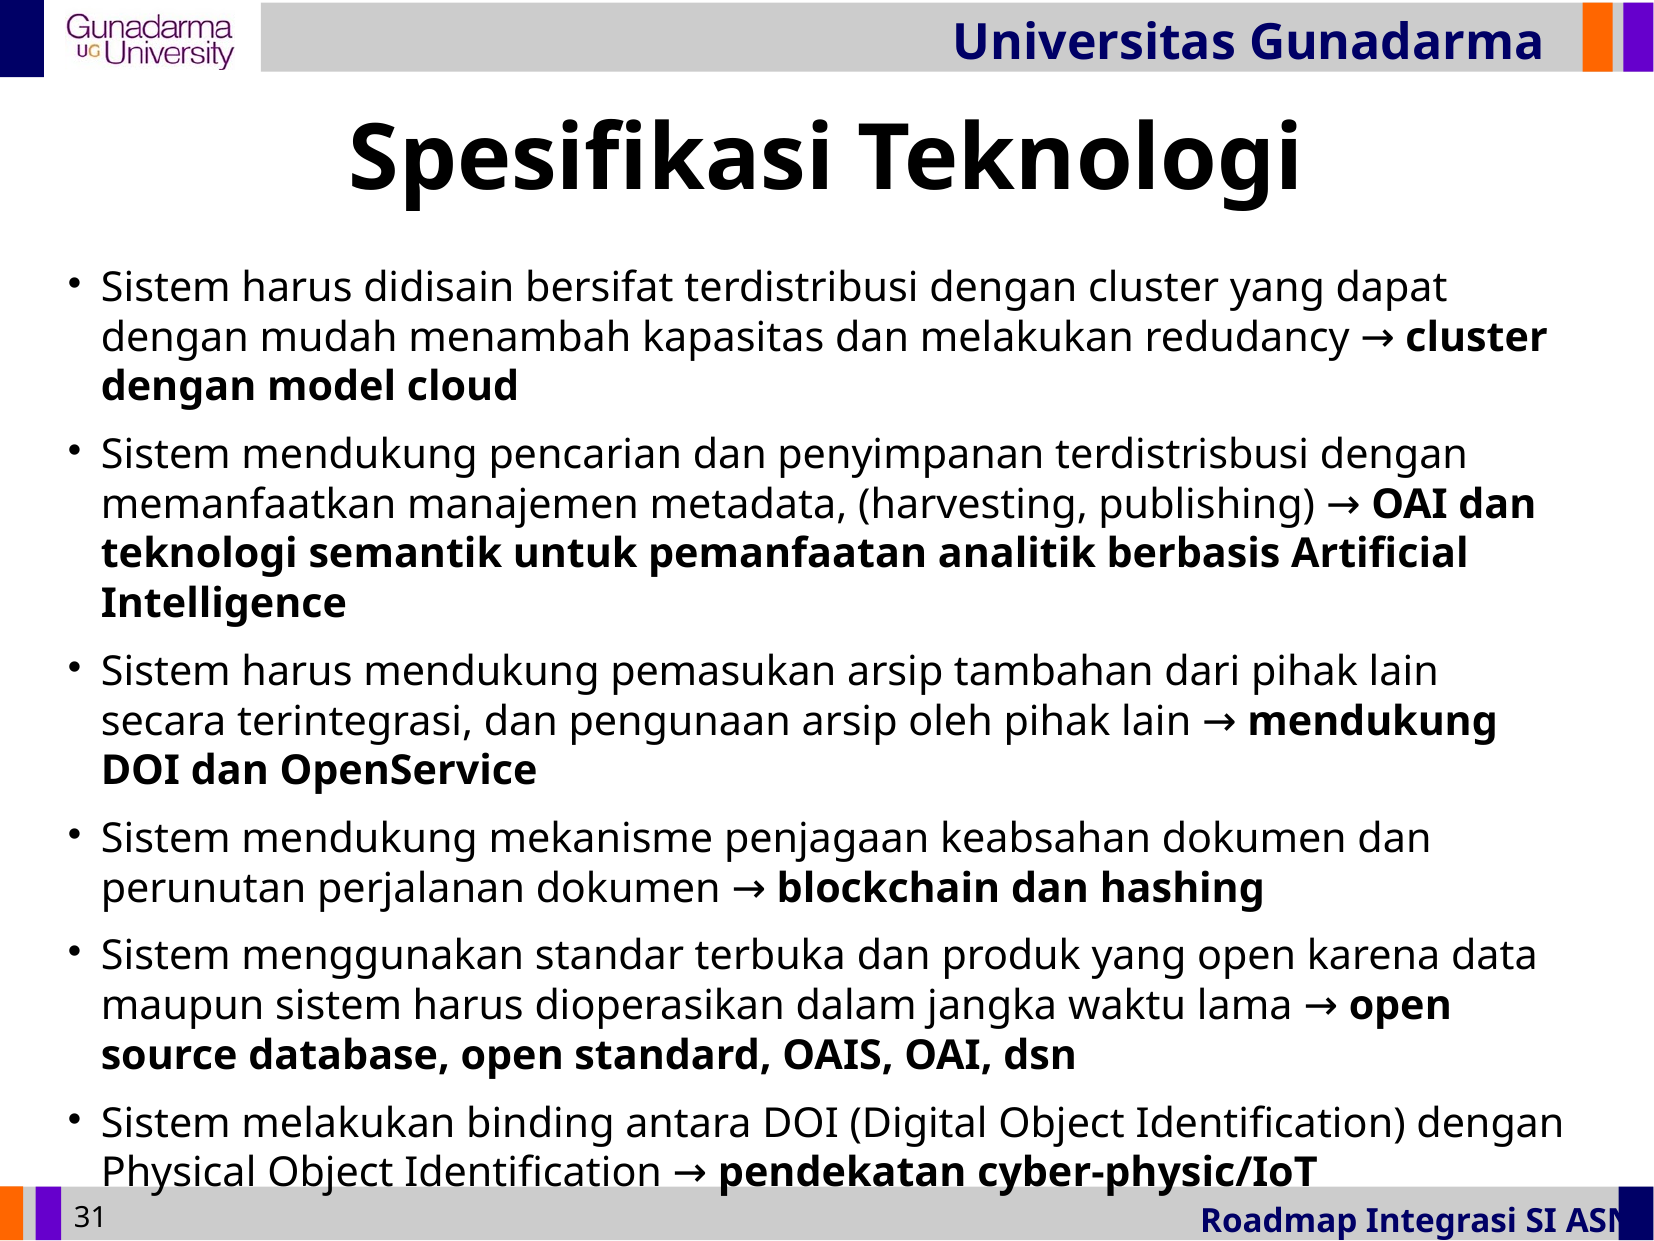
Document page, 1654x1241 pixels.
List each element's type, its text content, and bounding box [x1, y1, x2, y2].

text_box Sistem harus didisain bersifat terdistribusi dengan cluster yang dapat dengan mudah menambah kapasitas dan melakukan redudancy → cluster dengan model cloud Sistem mendukung pencarian dan penyimpanan terdistrisbusi dengan memanfaatkan manajemen metadata, (harvesting, publishing) → OAI dan teknologi semantik untuk pemanfaatan analitik berbasis Artificial Intelligence Sistem harus mendukung pemasukan arsip tambahan dari pihak lain secara terintegrasi, dan pengunaan arsip oleh pihak lain → mendukung DOI dan OpenService Sistem mendukung mekanisme penjagaan keabsahan dokumen dan perunutan perjalanan dokumen → blockchain dan hashing Sistem menggunakan standar terbuka dan produk yang open karena data maupun sistem harus dioperasikan dalam jangka waktu lama → open source database, open standard, OAIS, OAI, dsn Sistem melakukan binding antara DOI (Digital Object Identification) dengan Physical Object Identification → pendekatan cyber-physic/IoT [56, 260, 1575, 1200]
picture [65, 0, 235, 70]
text_box Spesifikasi Teknologi [82, 49, 1571, 257]
